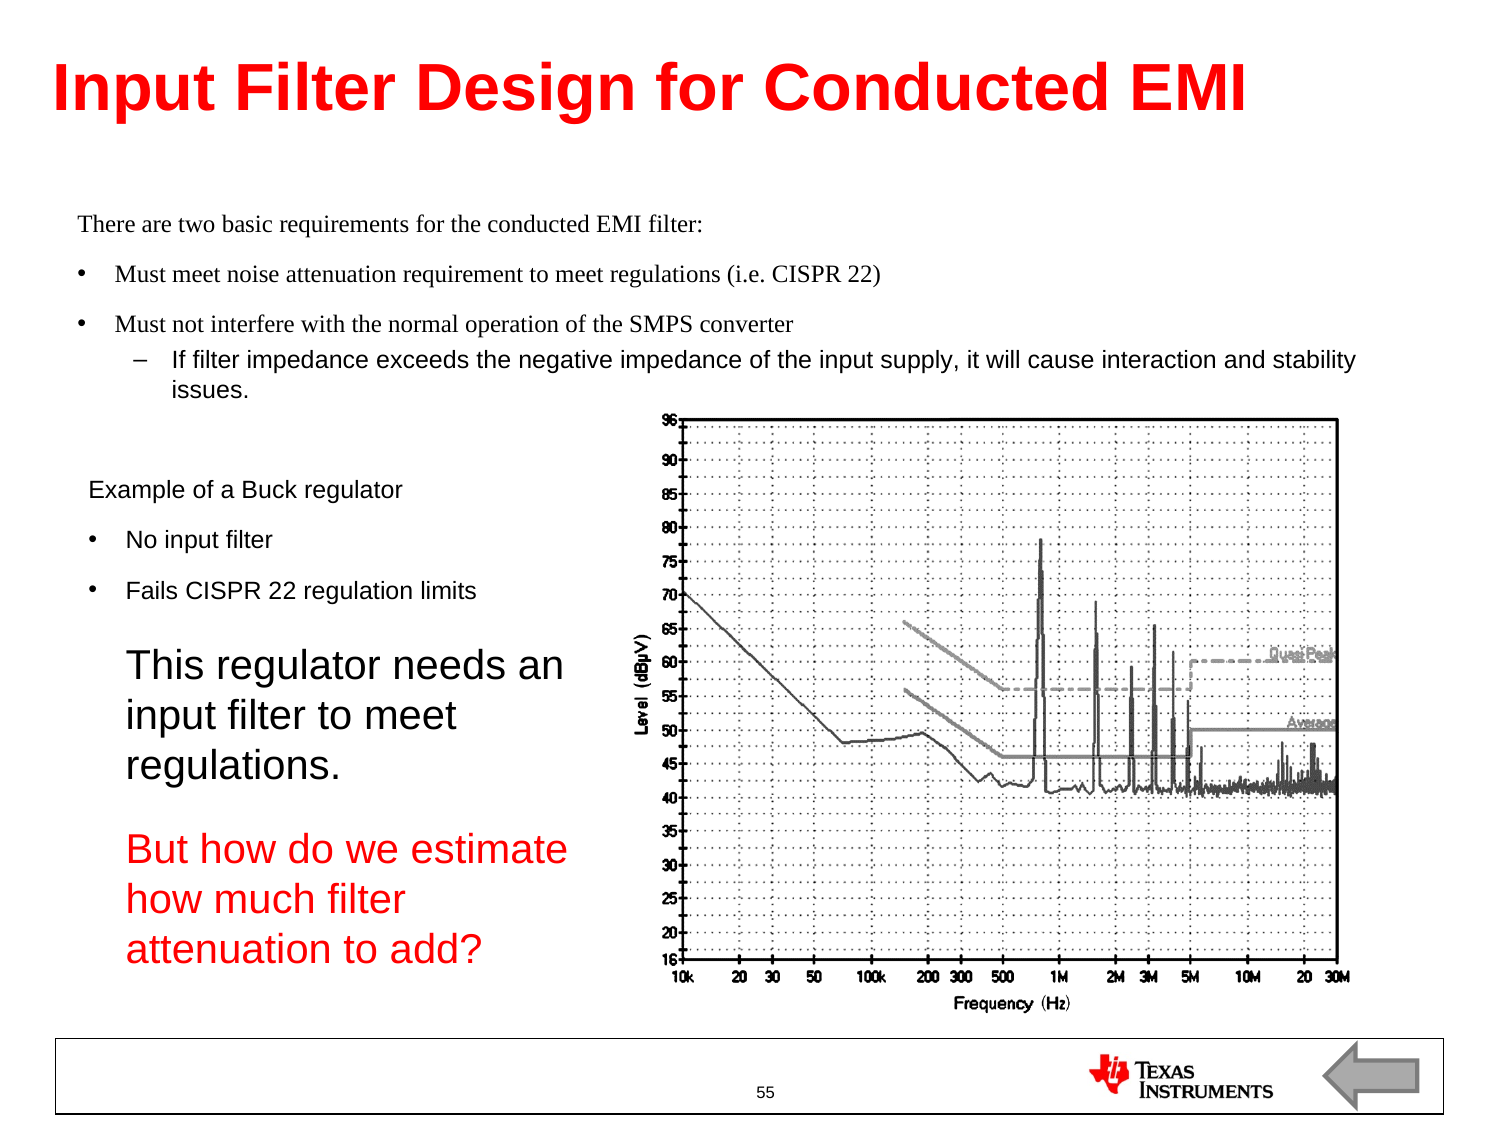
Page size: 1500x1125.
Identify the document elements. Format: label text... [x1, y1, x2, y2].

text_box [1324, 1045, 1418, 1107]
text_box <numero> [723, 1073, 790, 1103]
text_box Example of a Buck regulator No input filter Fails CISPR 22 regulation limits This regulator needs an input filter to meet regulations. But how do we estimate how much filter attenuation to add? [73, 466, 629, 979]
picture [1087, 1052, 1274, 1099]
title Input Filter Design for Conducted EMI [37, 23, 1426, 158]
list There are two basic requirements for the conducted EMI filter: Must meet noise attenuation requirement to meet regulations (i.e. CISPR 22) Must not interfere with the normal operation of the SMPS converter If filter impedance exceeds the negative impedance of the input supply, it will cause interaction and stability issues. [62, 200, 1407, 574]
picture [632, 411, 1353, 1014]
